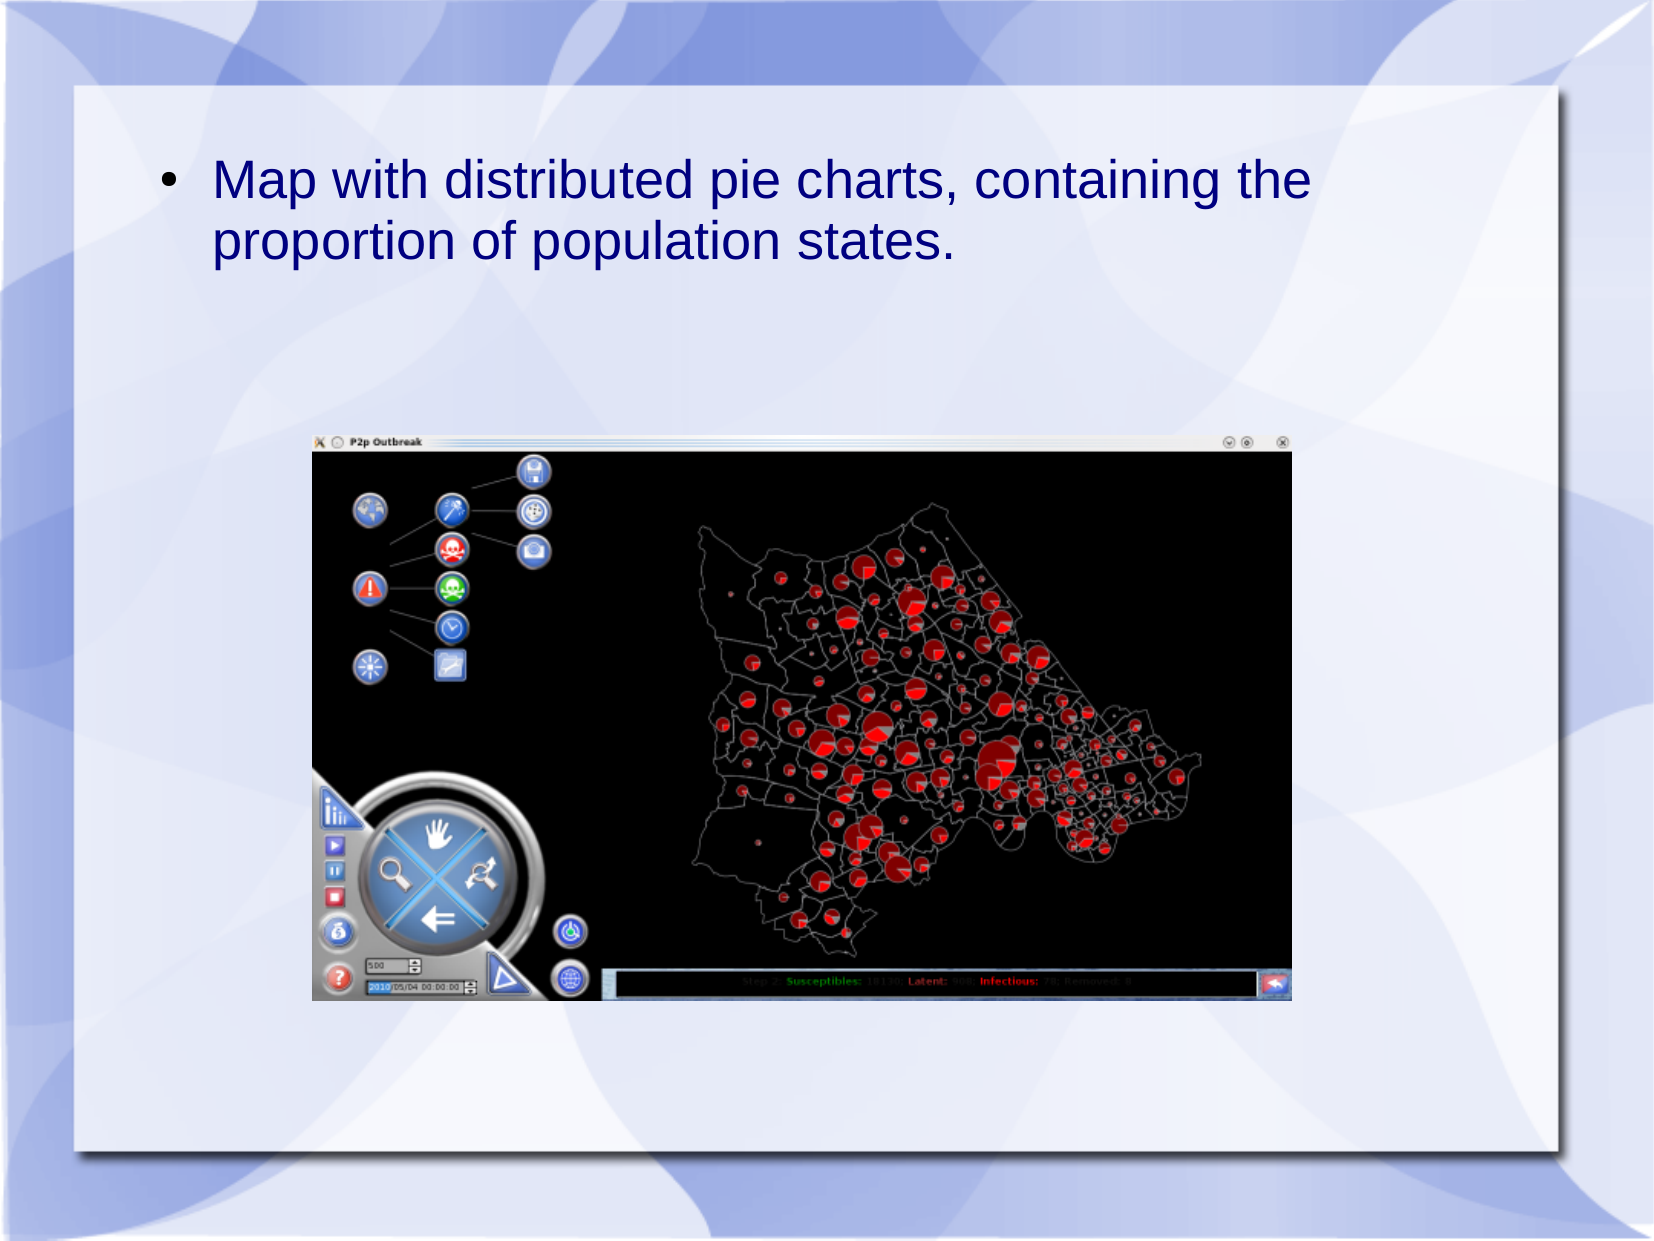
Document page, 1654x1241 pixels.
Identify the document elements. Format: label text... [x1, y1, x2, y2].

picture [0, 0, 1654, 1241]
list Map with distributed pie charts, containing the proportion of population states. [141, 150, 1501, 277]
